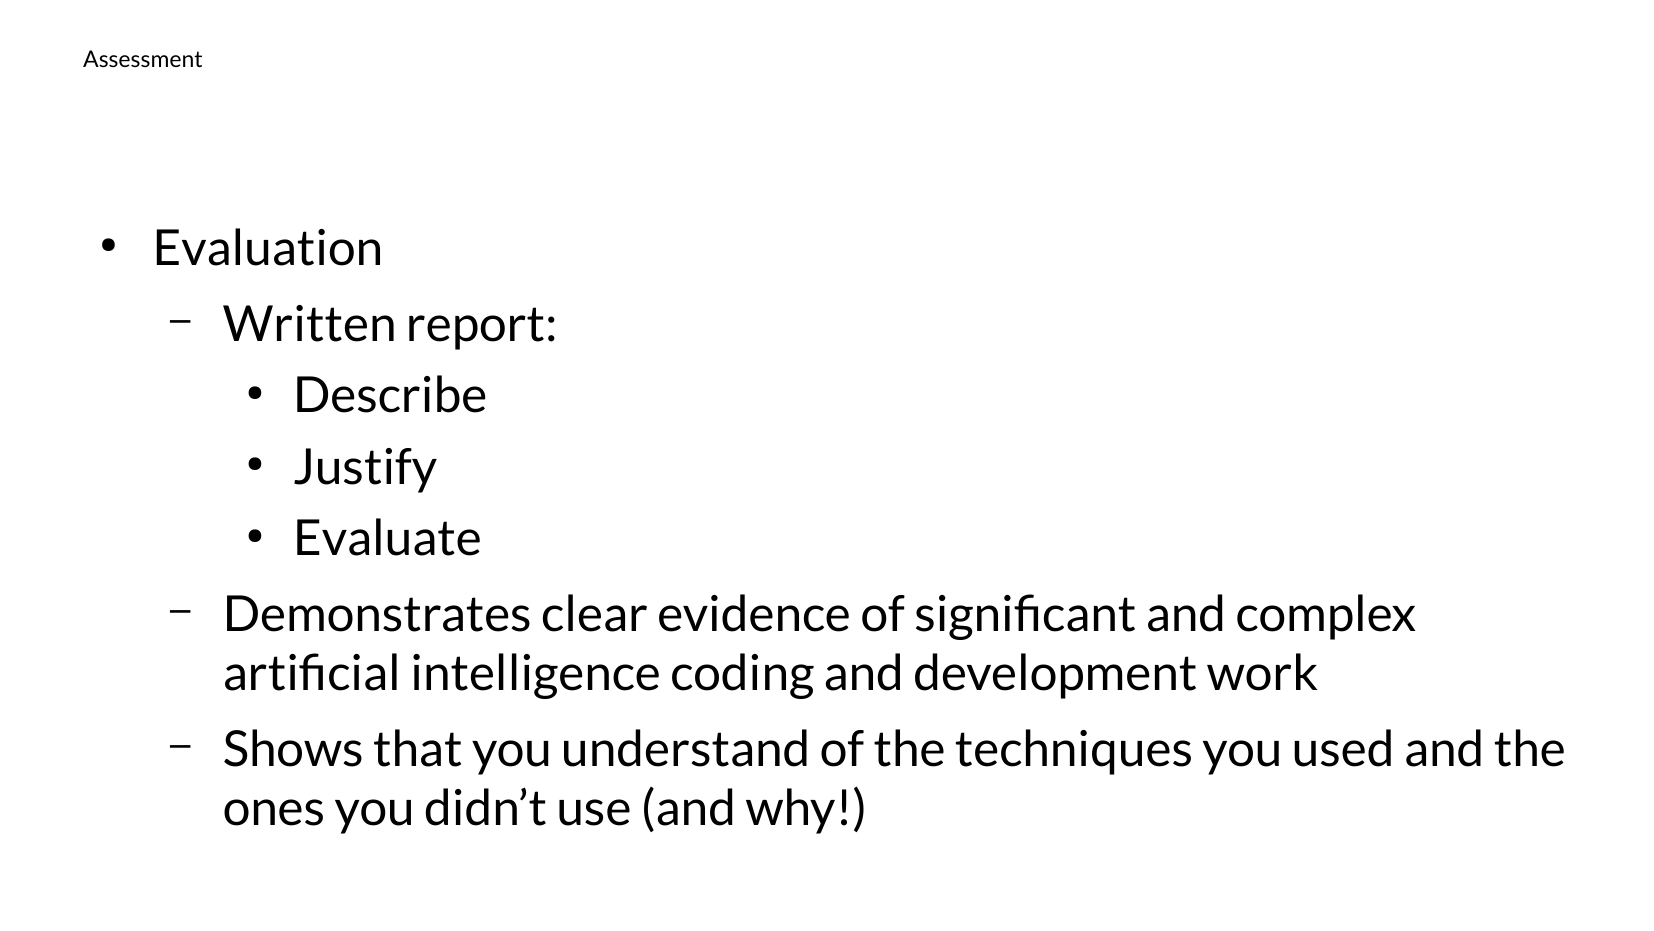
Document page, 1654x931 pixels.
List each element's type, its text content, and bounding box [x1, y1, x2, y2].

title Assessment [83, 0, 1571, 119]
list Evaluation Written report: Describe Justify Evaluate Demonstrates clear evidence of significant and complex artificial intelligence coding and development work Shows that you understand of the techniques you used and the ones you didn’t use (and why!) [82, 217, 1571, 839]
